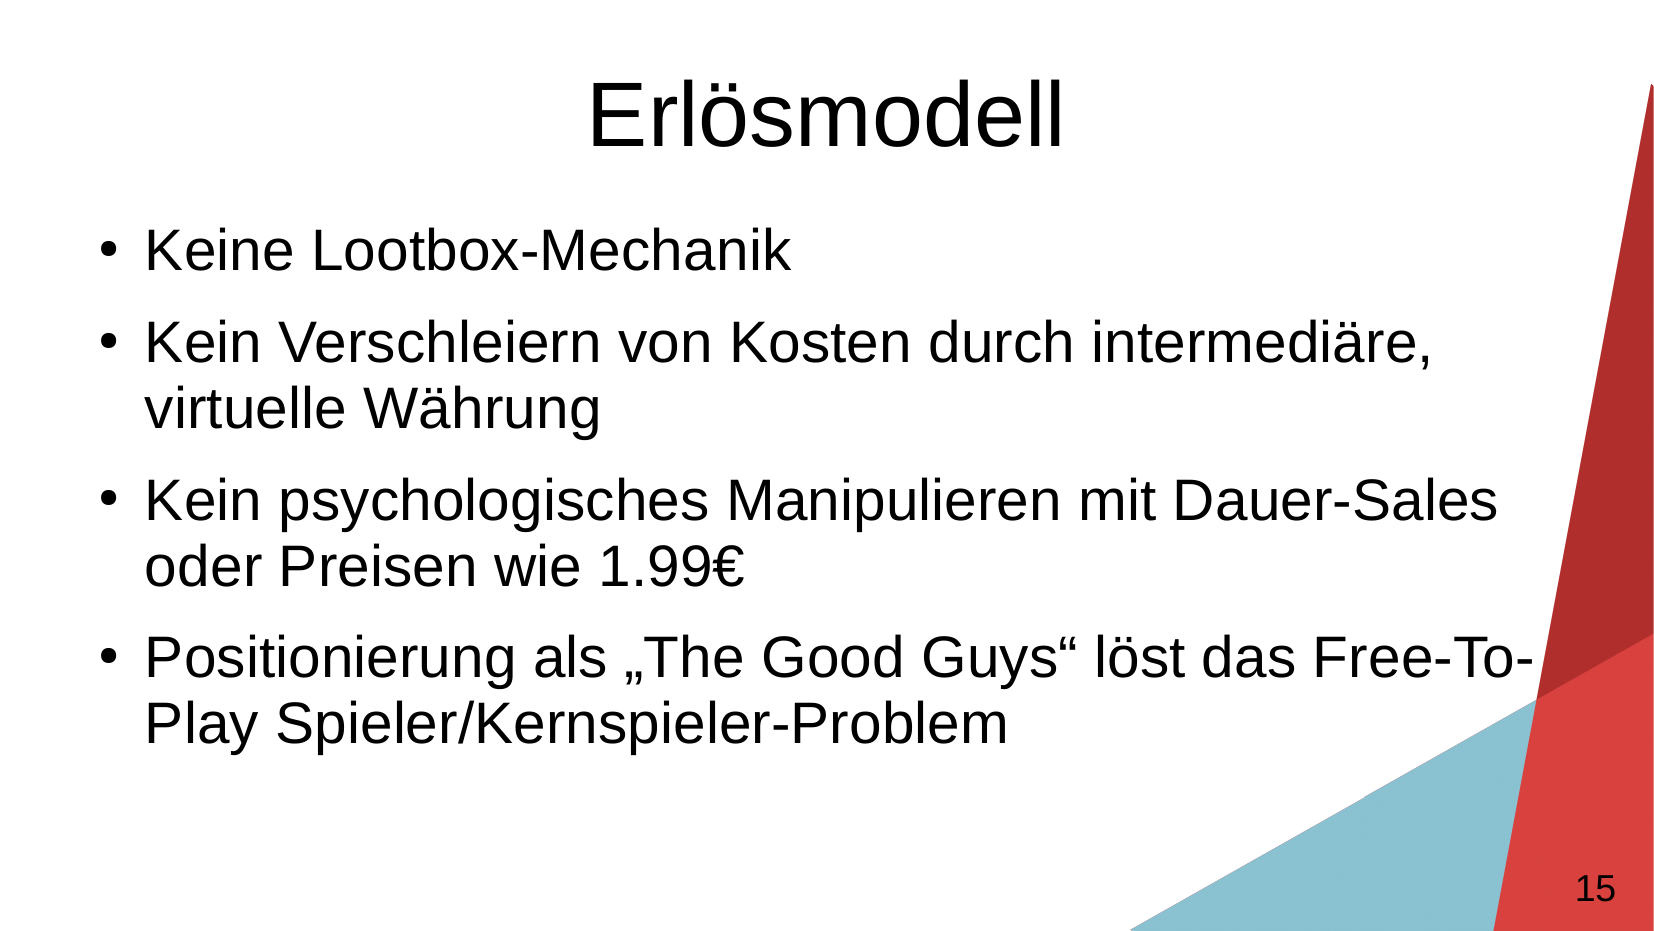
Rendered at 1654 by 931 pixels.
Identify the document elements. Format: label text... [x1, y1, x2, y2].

list Keine Lootbox-Mechanik Kein Verschleiern von Kosten durch intermediäre, virtuelle Währung Kein psychologisches Manipulieren mit Dauer-Sales oder Preisen wie 1.99€ Positionierung als „The Good Guys“ löst das Free-To-Play Spieler/Kernspieler-Problem [82, 217, 1571, 758]
title Erlösmodell [82, 37, 1571, 193]
picture [1075, 84, 1654, 931]
